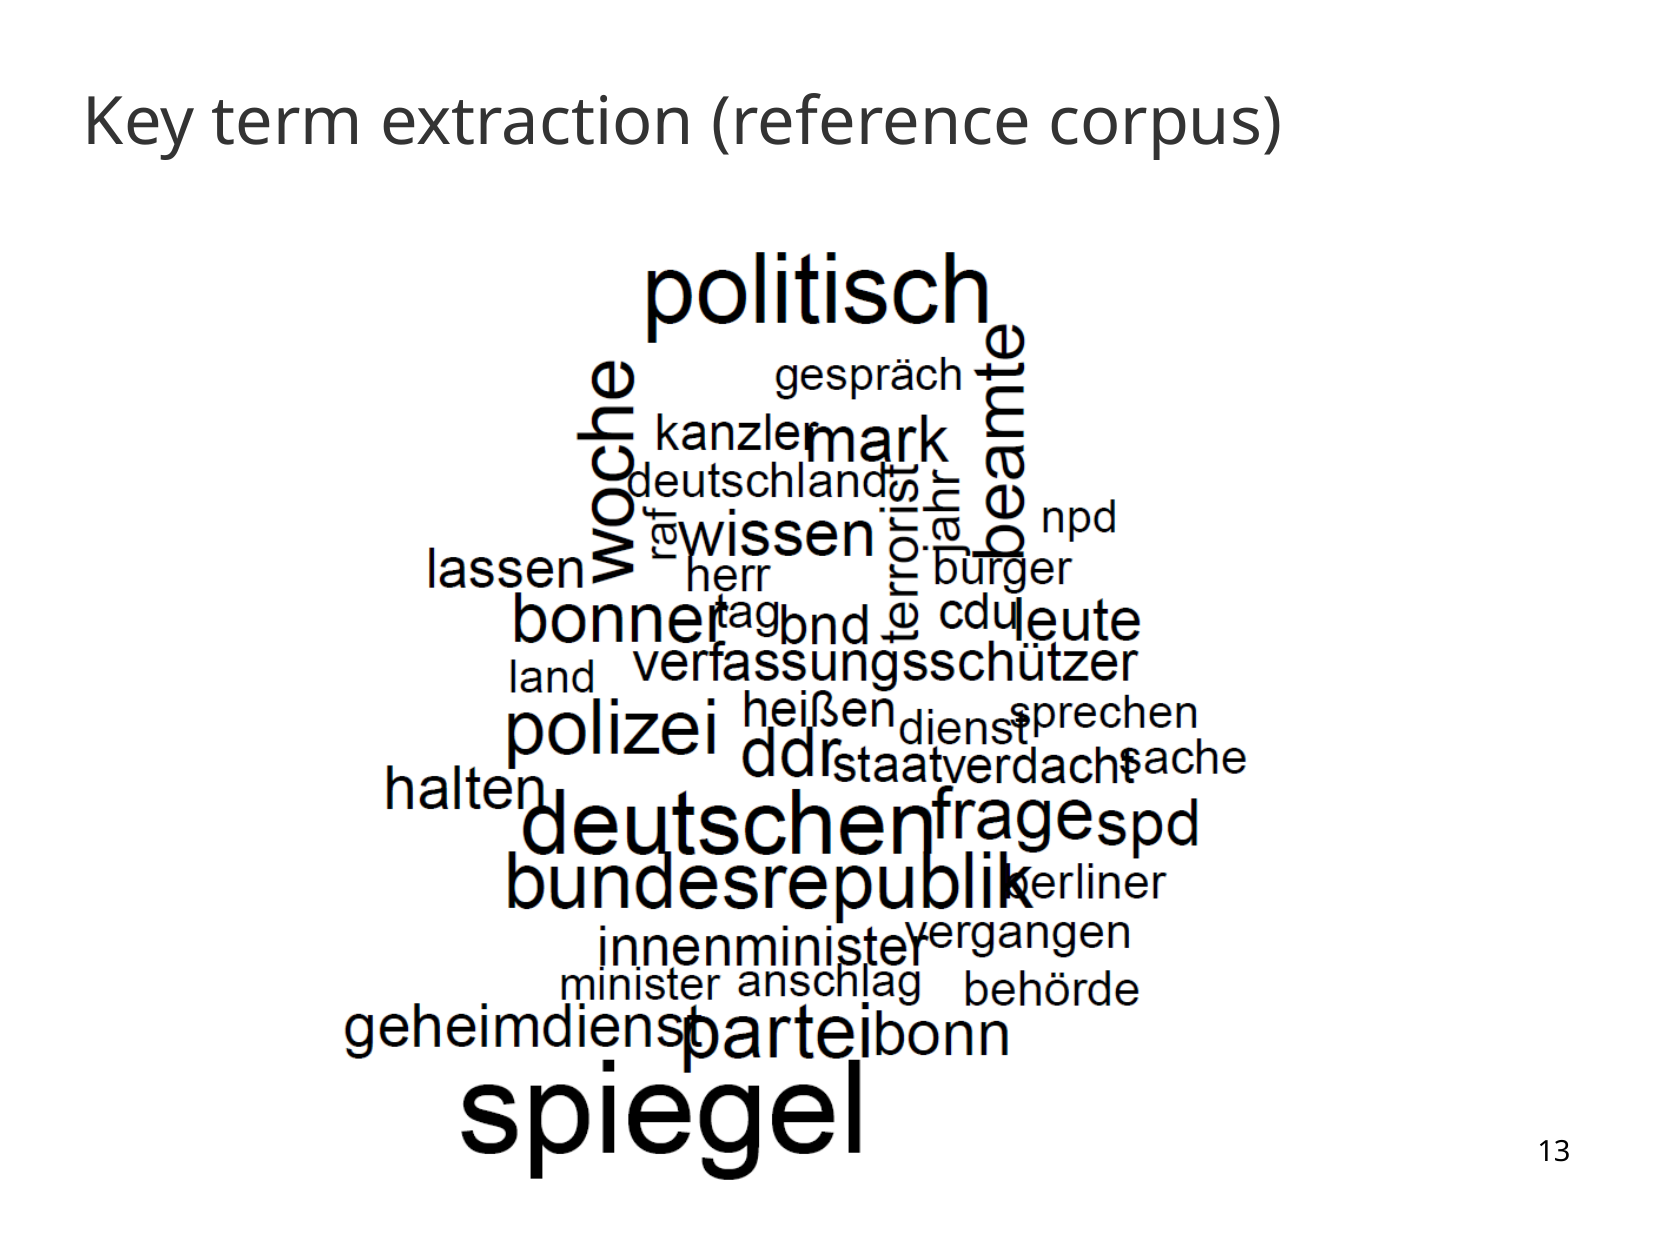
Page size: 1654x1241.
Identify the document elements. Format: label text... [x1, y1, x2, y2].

picture [248, 224, 1321, 1207]
title Key term extraction (reference corpus) [82, 49, 1347, 189]
